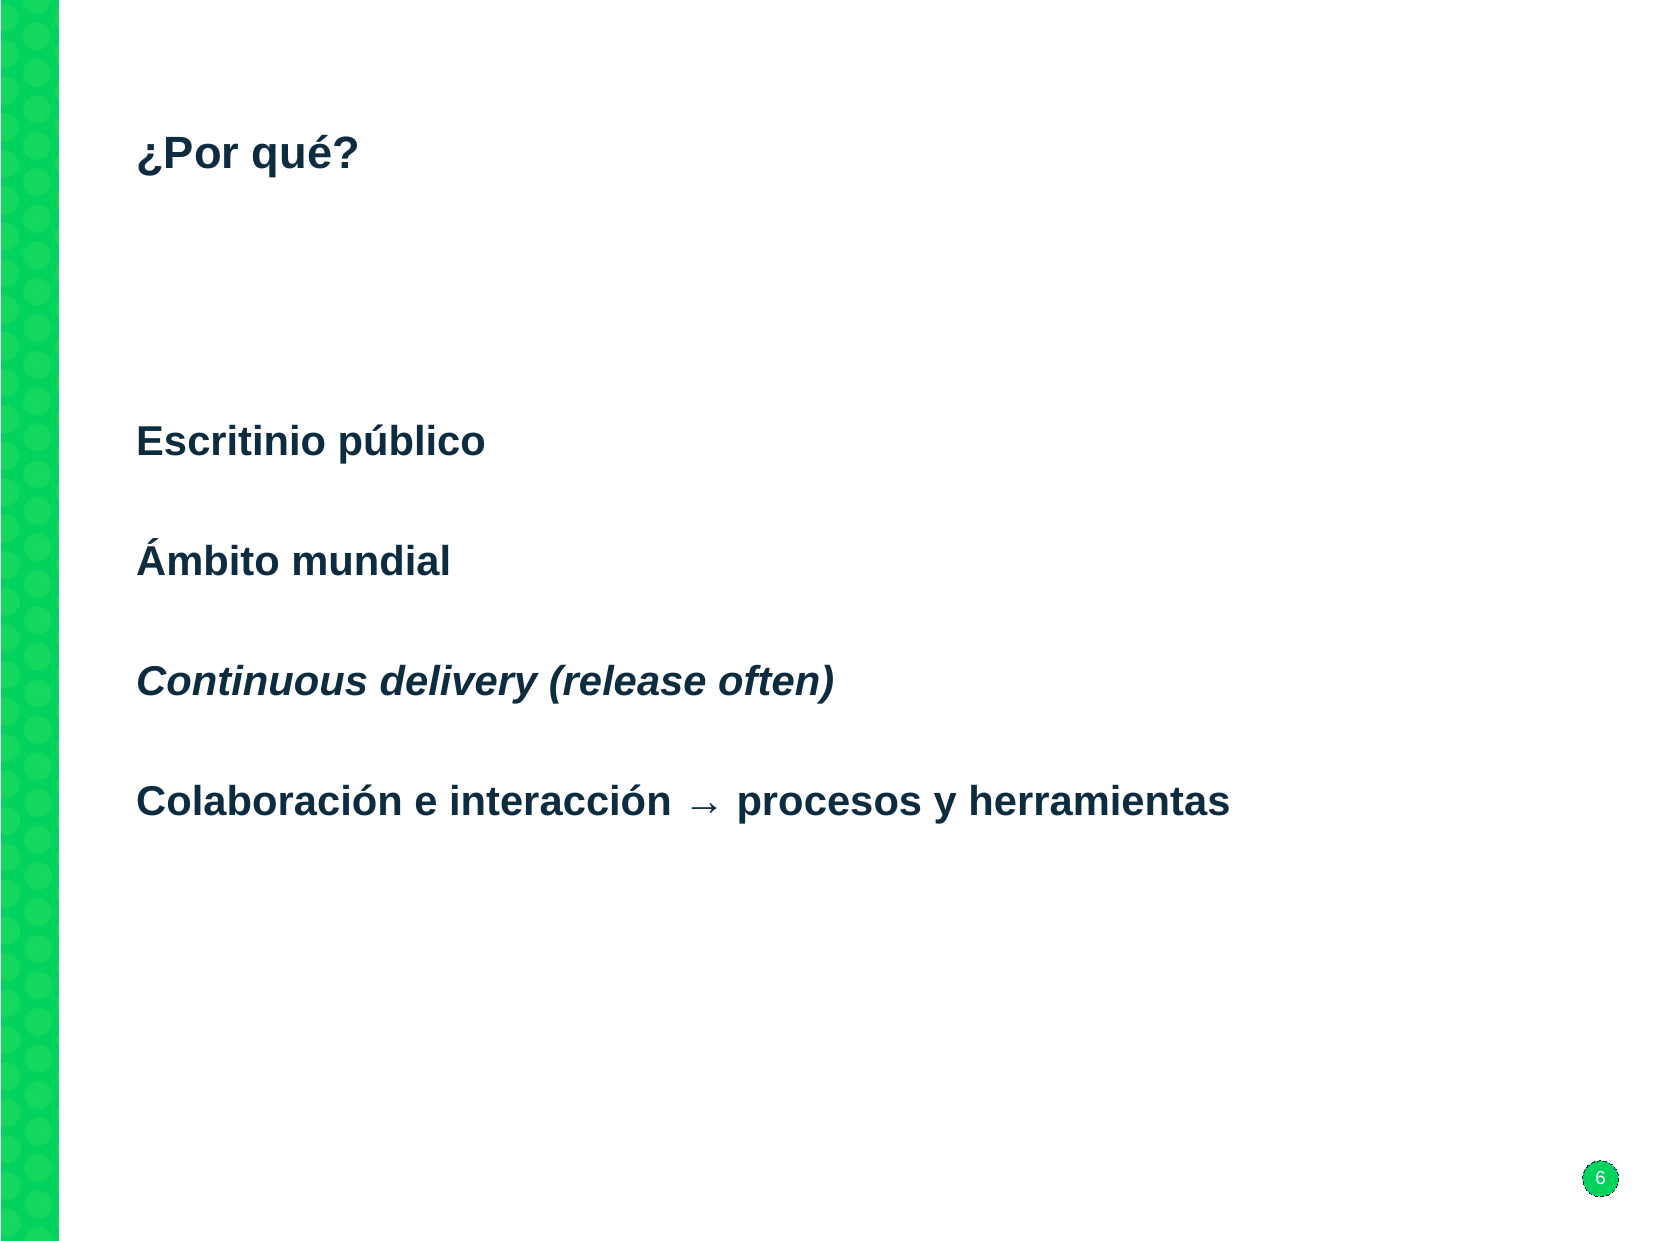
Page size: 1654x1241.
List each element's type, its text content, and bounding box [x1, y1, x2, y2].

title ¿Por qué? [121, 49, 1531, 257]
picture [1, 0, 59, 1241]
list Escritinio público Ámbito mundial Continuous delivery (release often) Colaboración e interacción → procesos y herramientas [121, 290, 1531, 1100]
